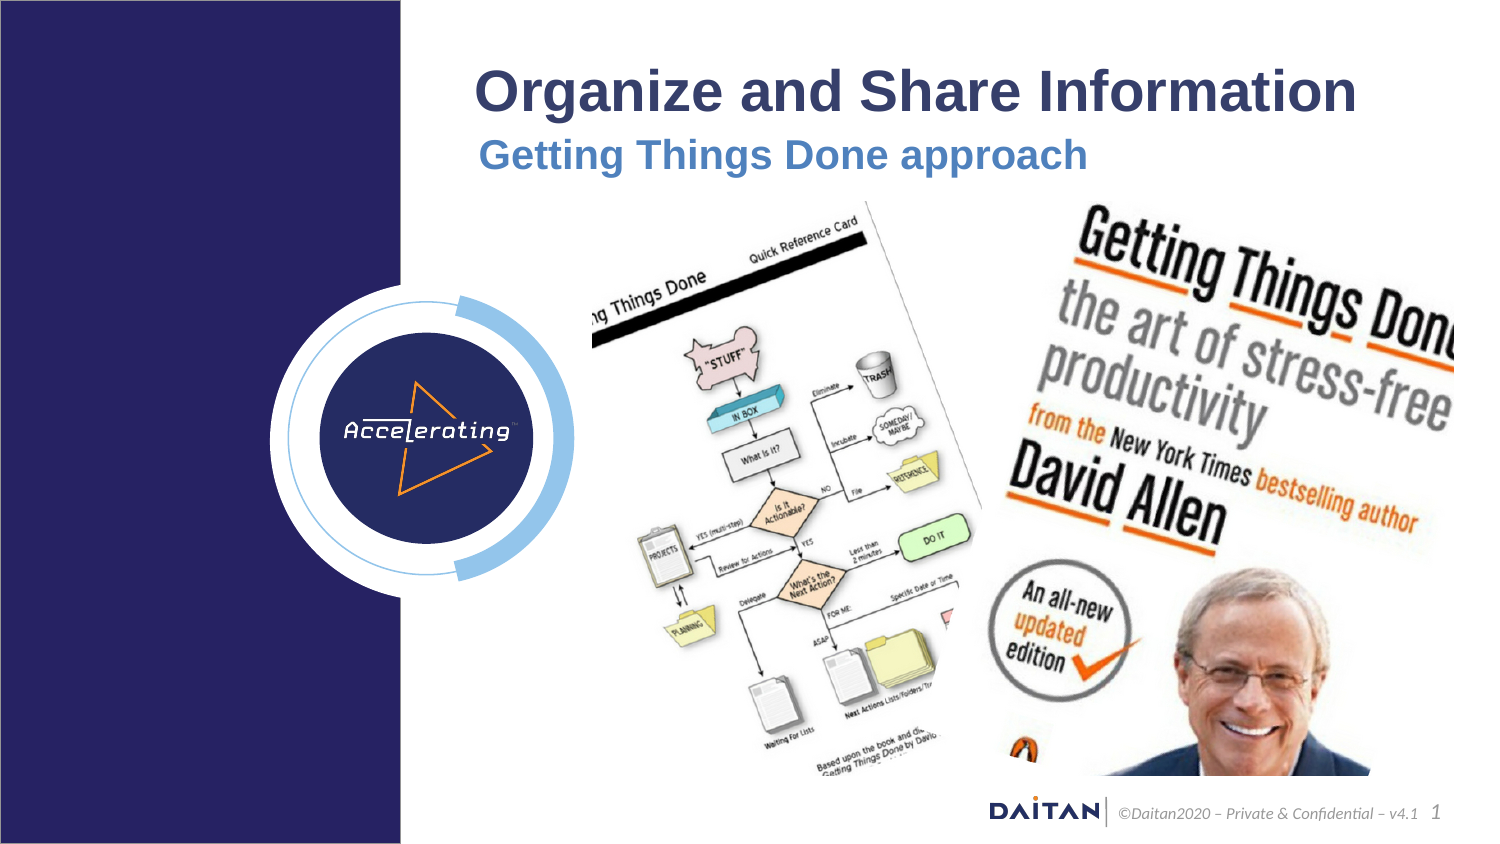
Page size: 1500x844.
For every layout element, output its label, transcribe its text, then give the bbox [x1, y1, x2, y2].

title Organize and Share Information [463, 50, 1454, 126]
picture [592, 201, 1454, 776]
subtitle Getting Things Done approach [463, 126, 1454, 172]
picture [990, 796, 1099, 819]
picture [335, 371, 528, 506]
